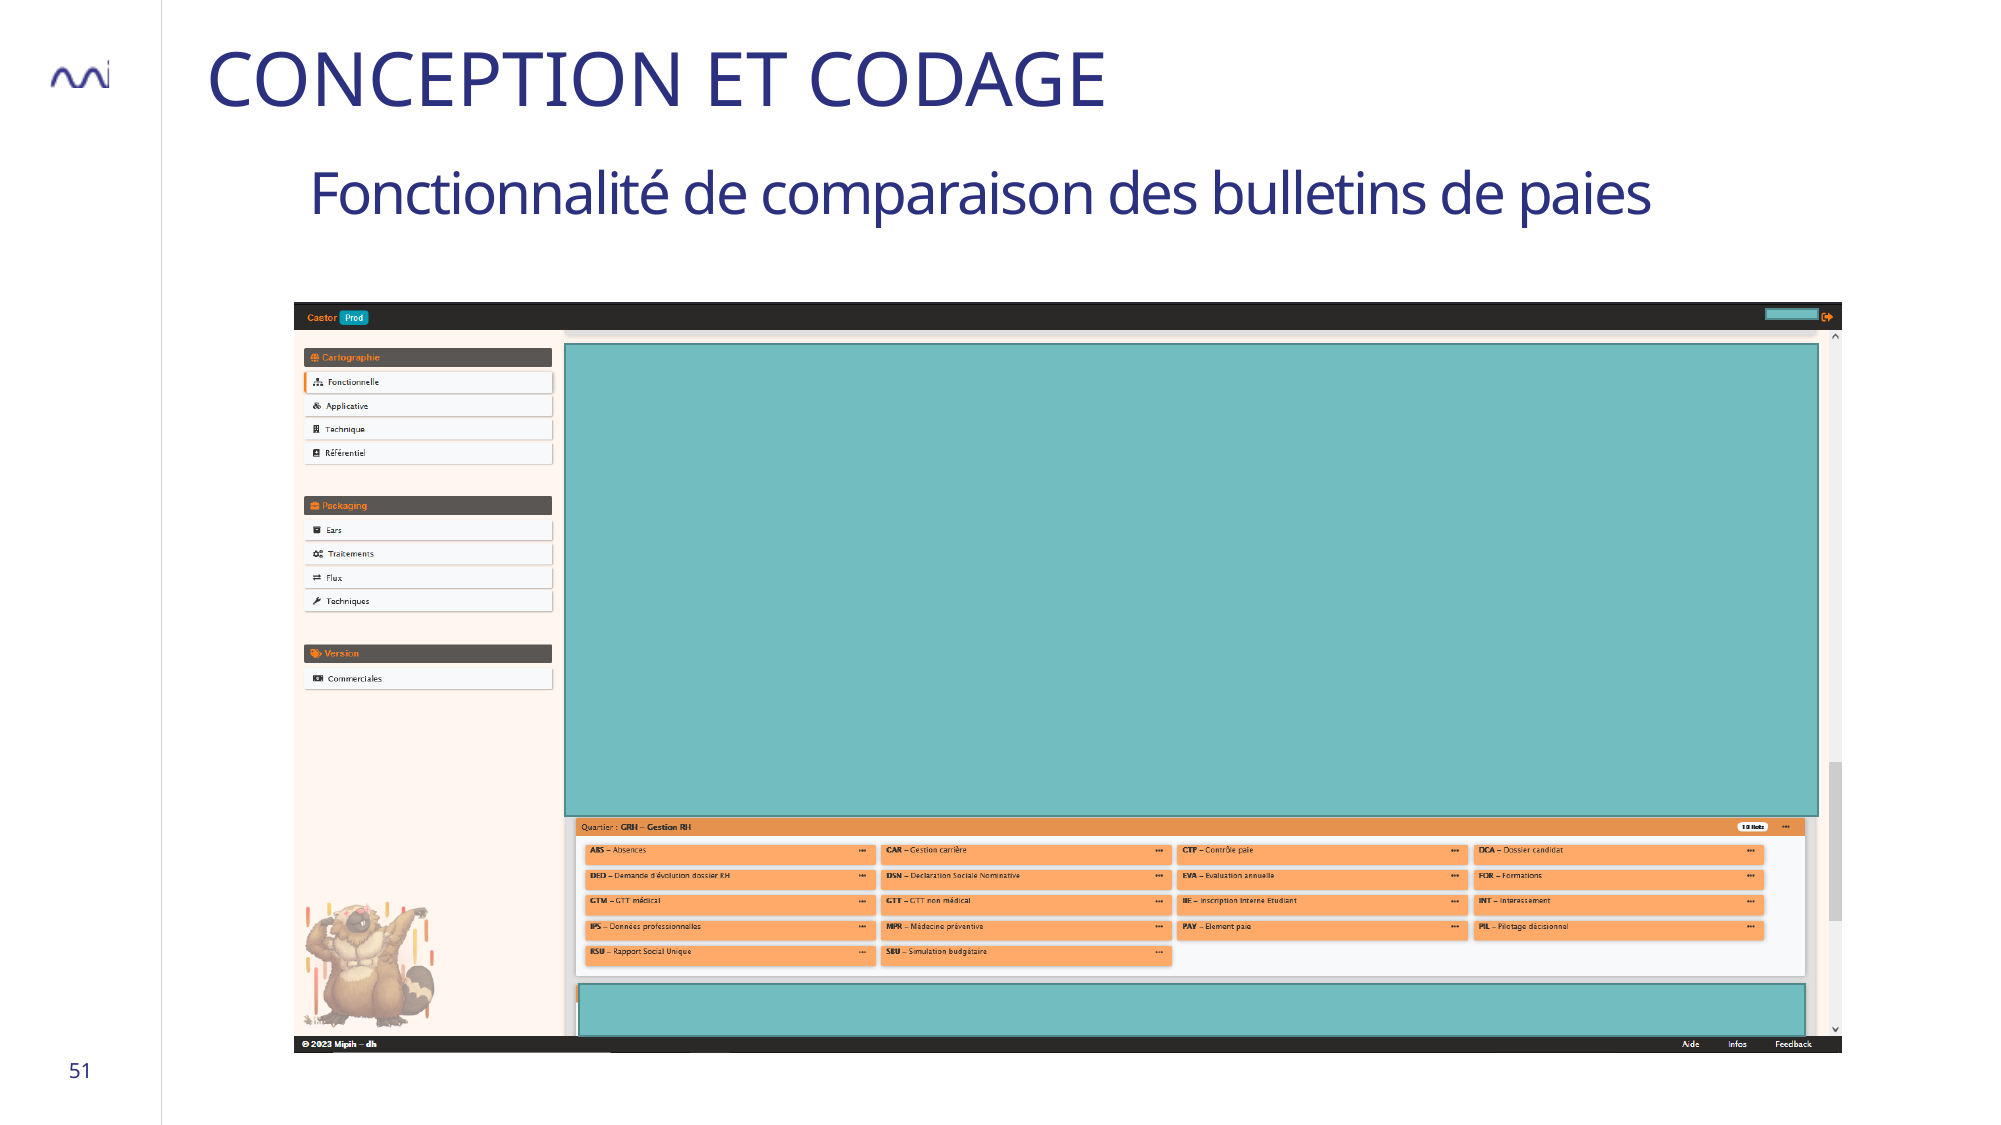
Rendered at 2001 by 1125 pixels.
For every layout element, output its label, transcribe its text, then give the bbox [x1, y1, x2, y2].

text_box Fonctionnalité de comparaison des bulletins de paies [294, 161, 1685, 252]
text_box 51 [38, 1052, 123, 1091]
text_box [1766, 309, 1818, 319]
text_box CONCEPTION ET CODAGE [191, 23, 1192, 130]
text_box [565, 344, 1818, 816]
text_box [579, 984, 1805, 1036]
picture [294, 303, 1842, 1053]
